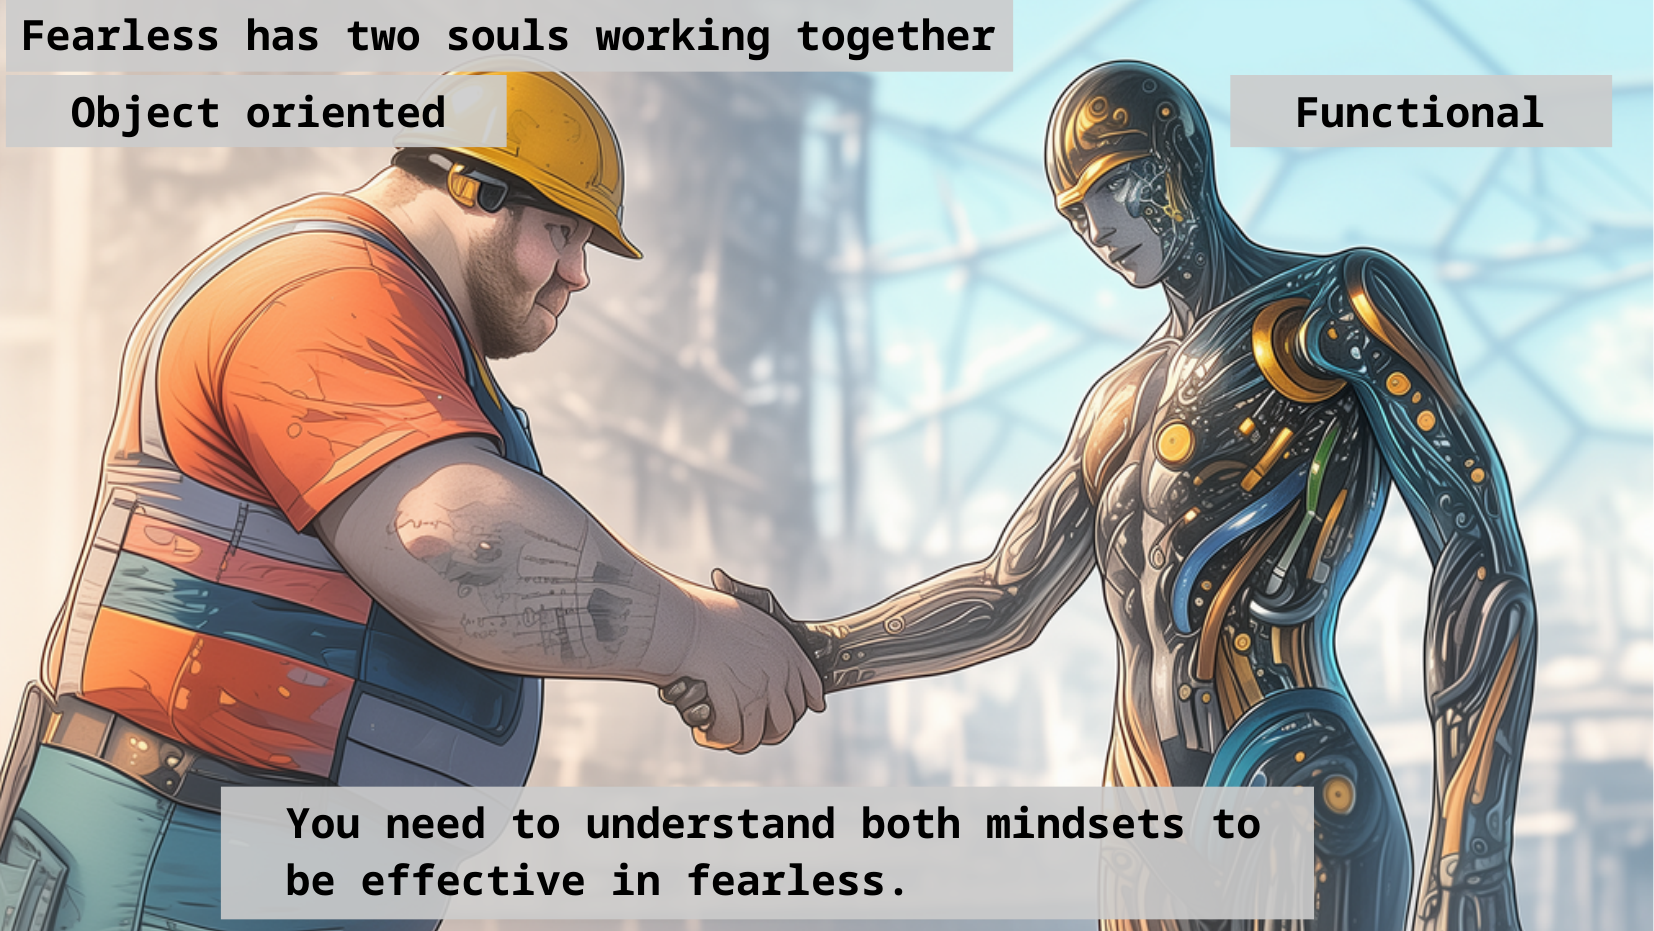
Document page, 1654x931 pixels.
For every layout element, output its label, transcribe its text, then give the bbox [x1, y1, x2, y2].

picture [0, 0, 1654, 931]
text_box Object oriented [5, 75, 507, 148]
text_box You need to understand both mindsets to be effective in fearless. [220, 786, 1314, 920]
text_box Functional [1230, 75, 1613, 148]
text_box Fearless has two souls working together [6, 0, 1014, 72]
